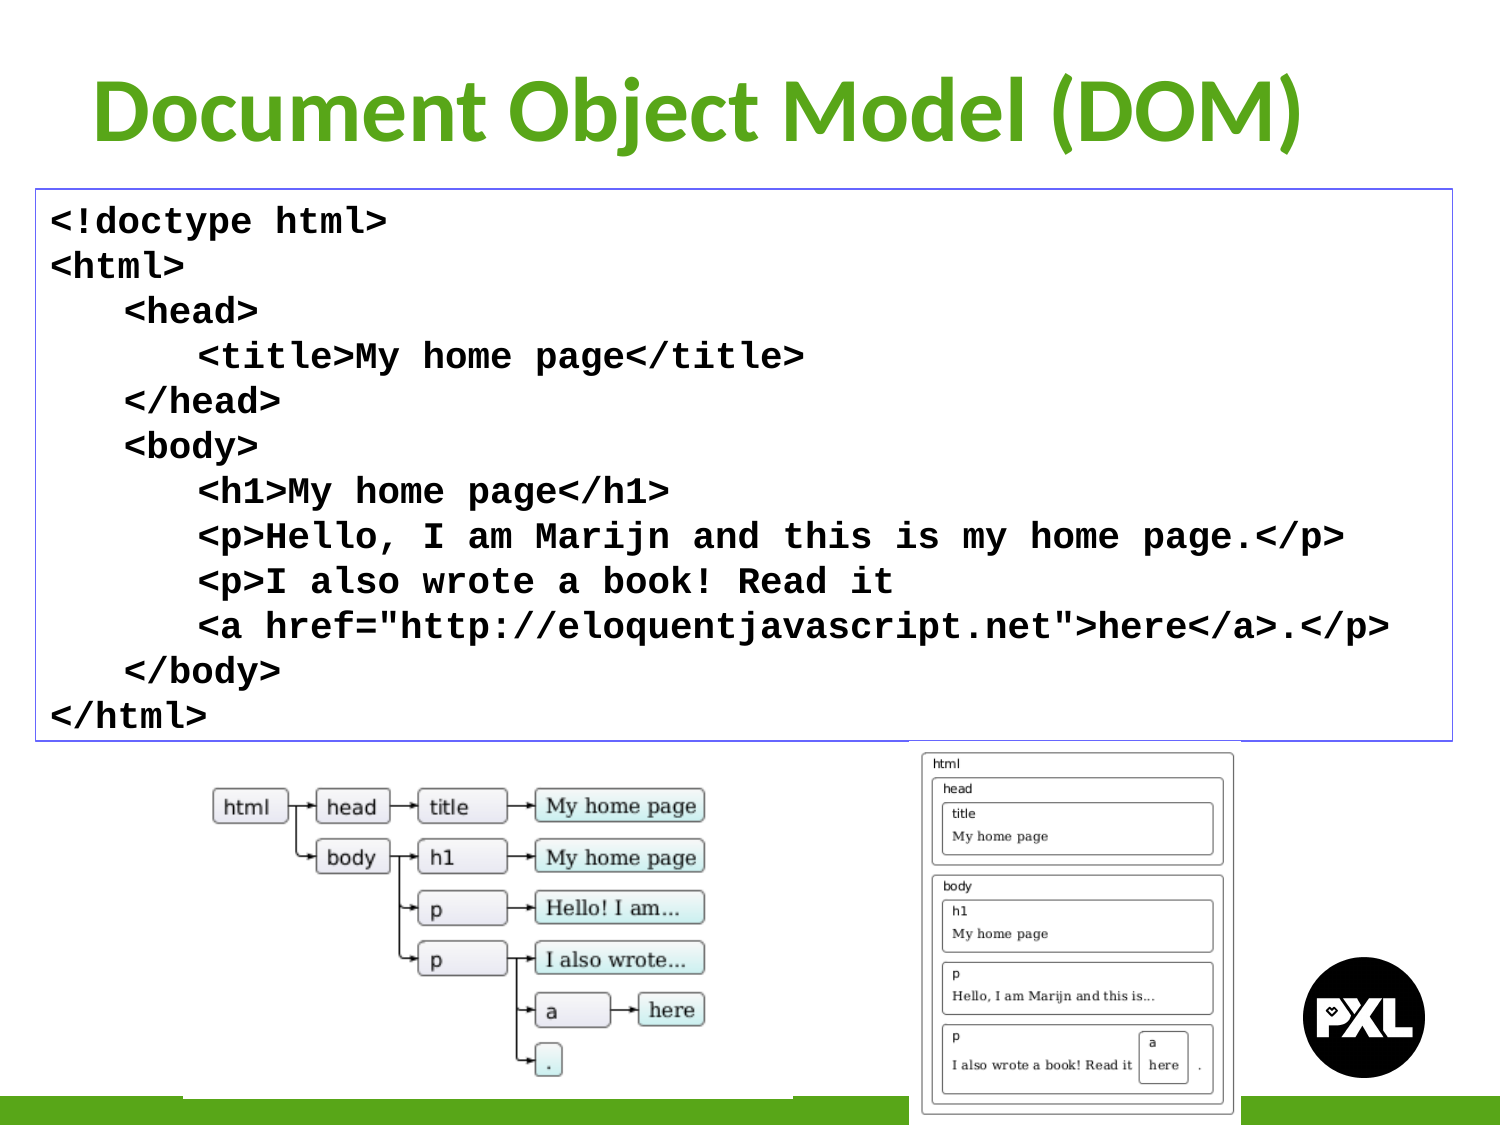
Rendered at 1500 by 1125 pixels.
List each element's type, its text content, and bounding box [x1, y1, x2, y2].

picture [1303, 957, 1425, 1078]
text_box <!doctype html> <html> <head> <title>My home page</title> </head> <body> <h1>My home page</h1> <p>Hello, I am Marijn and this is my home page.</p> <p>I also wrote a book! Read it <a href="http://eloquentjavascript.net">here</a>.</p> </body> </html> [35, 188, 1453, 742]
picture [183, 774, 793, 1099]
picture [909, 741, 1241, 1125]
text_box Document Object Model (DOM) [0, 42, 1443, 168]
